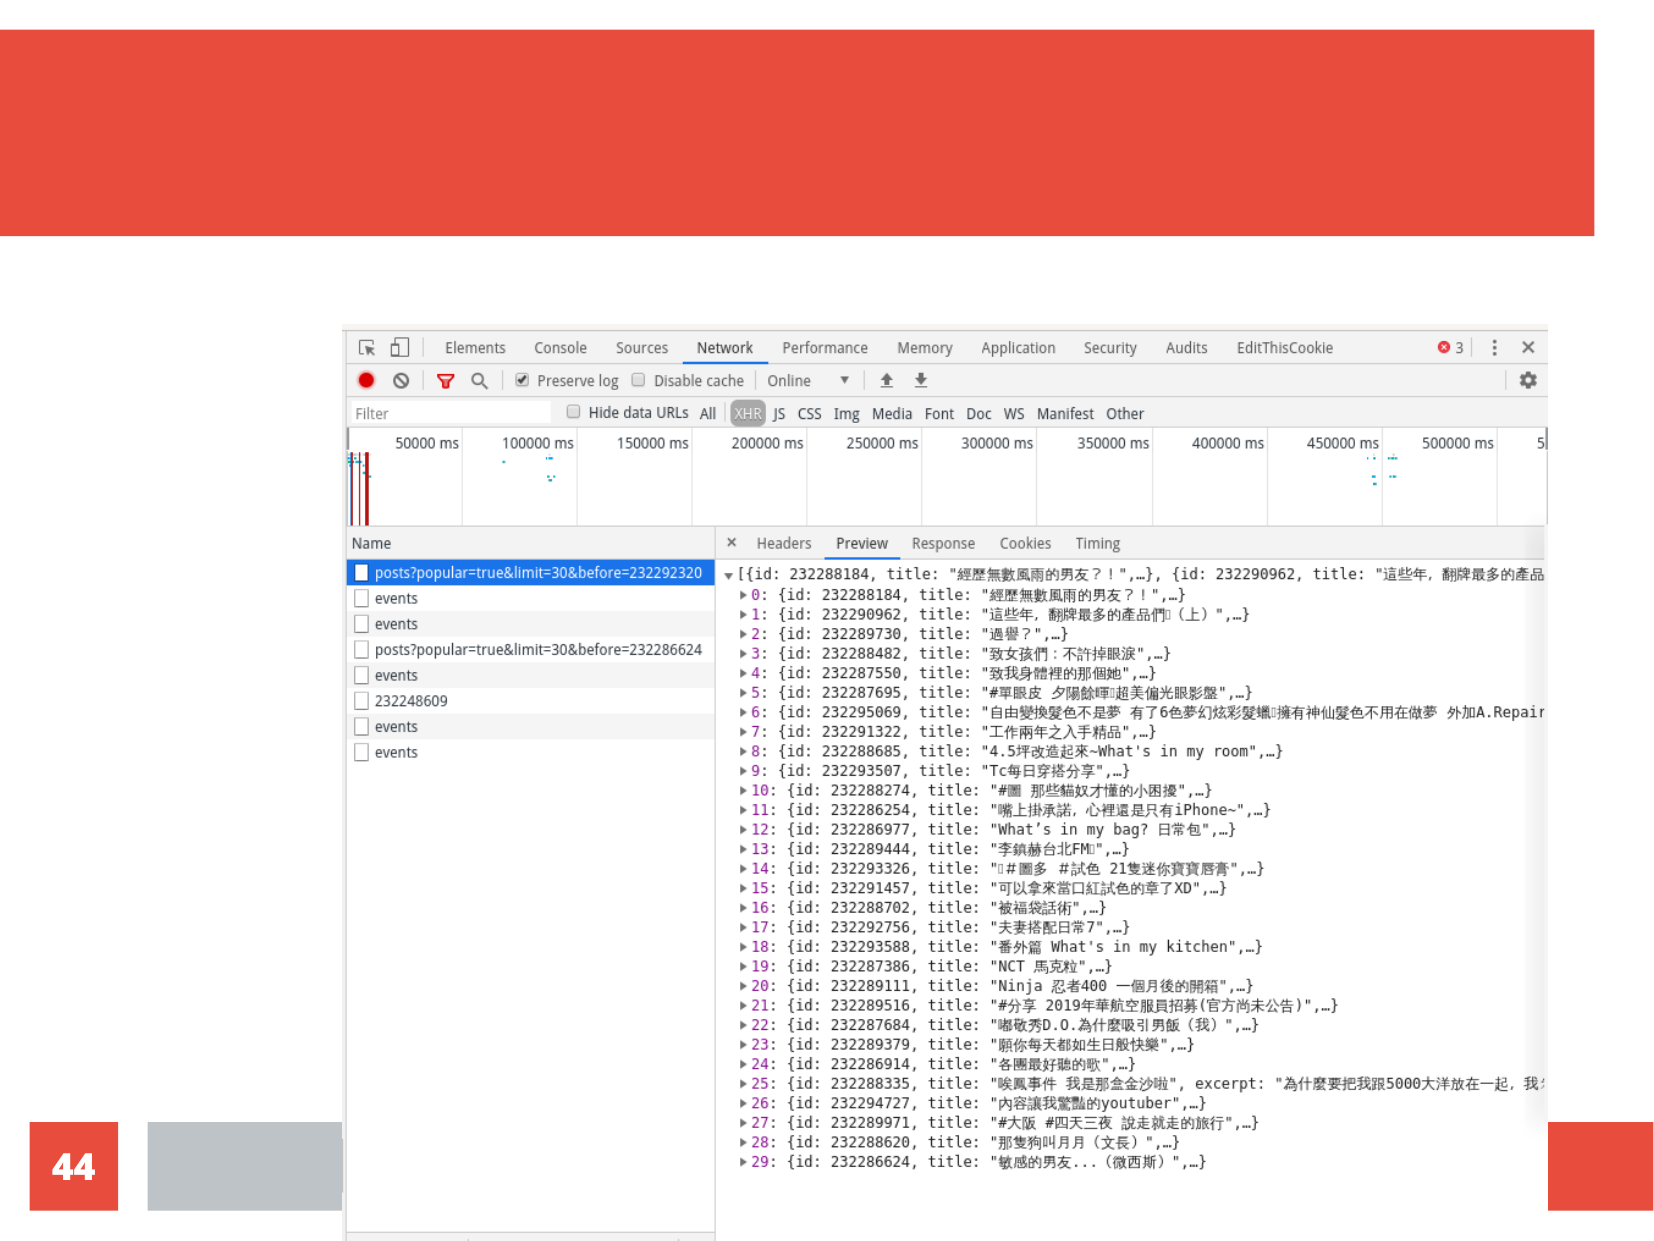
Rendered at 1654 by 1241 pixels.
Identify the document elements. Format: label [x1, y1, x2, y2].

picture [342, 324, 1548, 1241]
